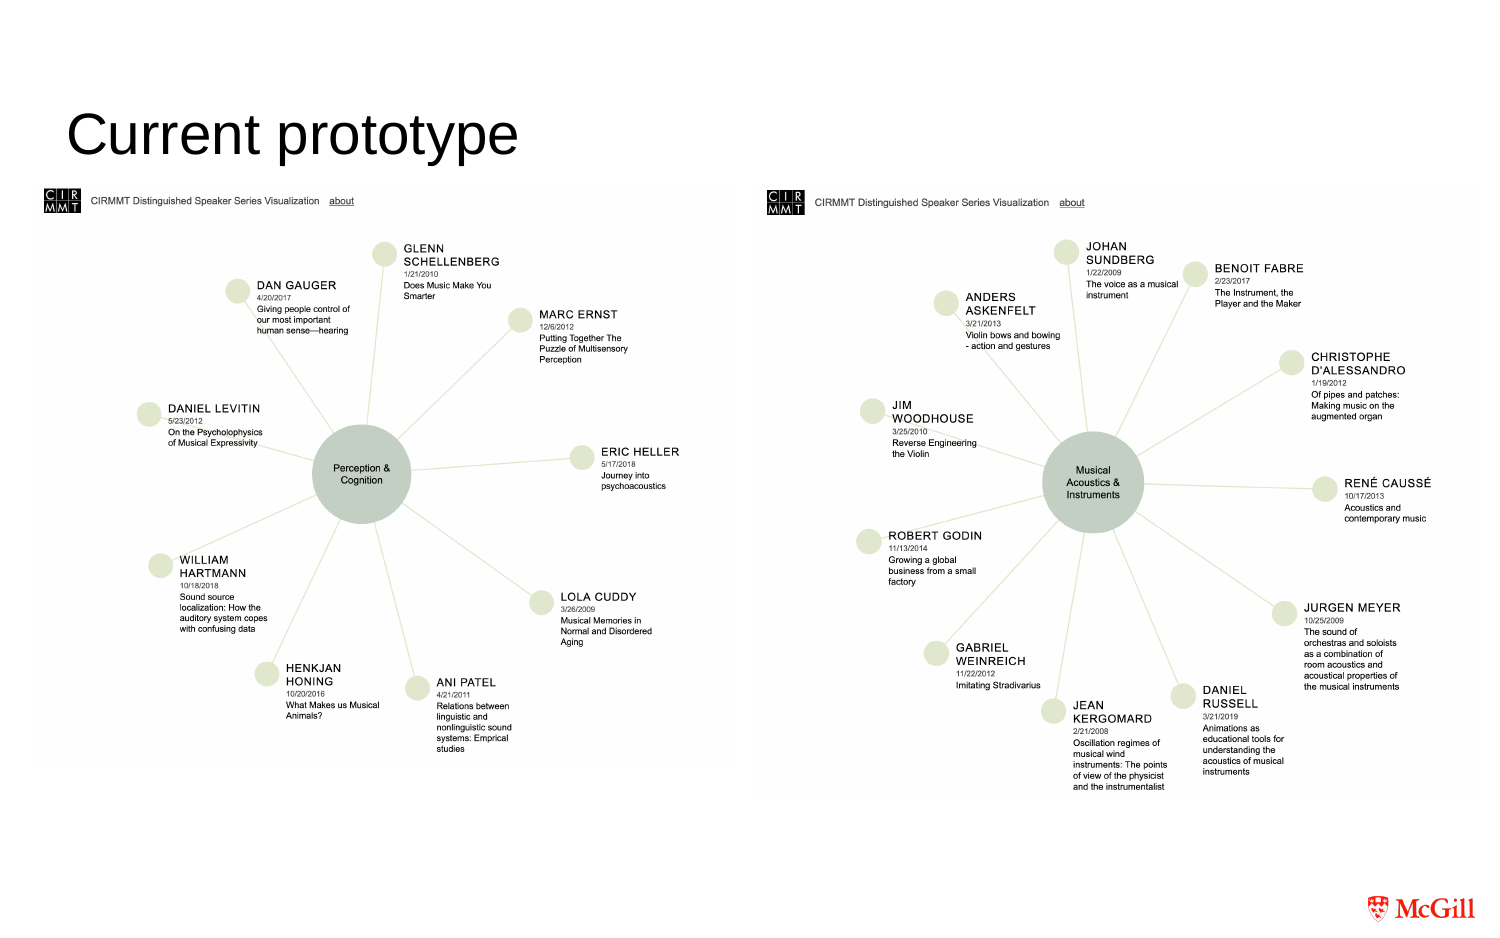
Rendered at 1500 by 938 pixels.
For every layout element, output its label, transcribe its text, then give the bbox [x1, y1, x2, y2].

title Current prototype [51, 81, 1449, 186]
picture [36, 185, 735, 769]
picture [1368, 896, 1475, 922]
picture [758, 185, 1474, 801]
